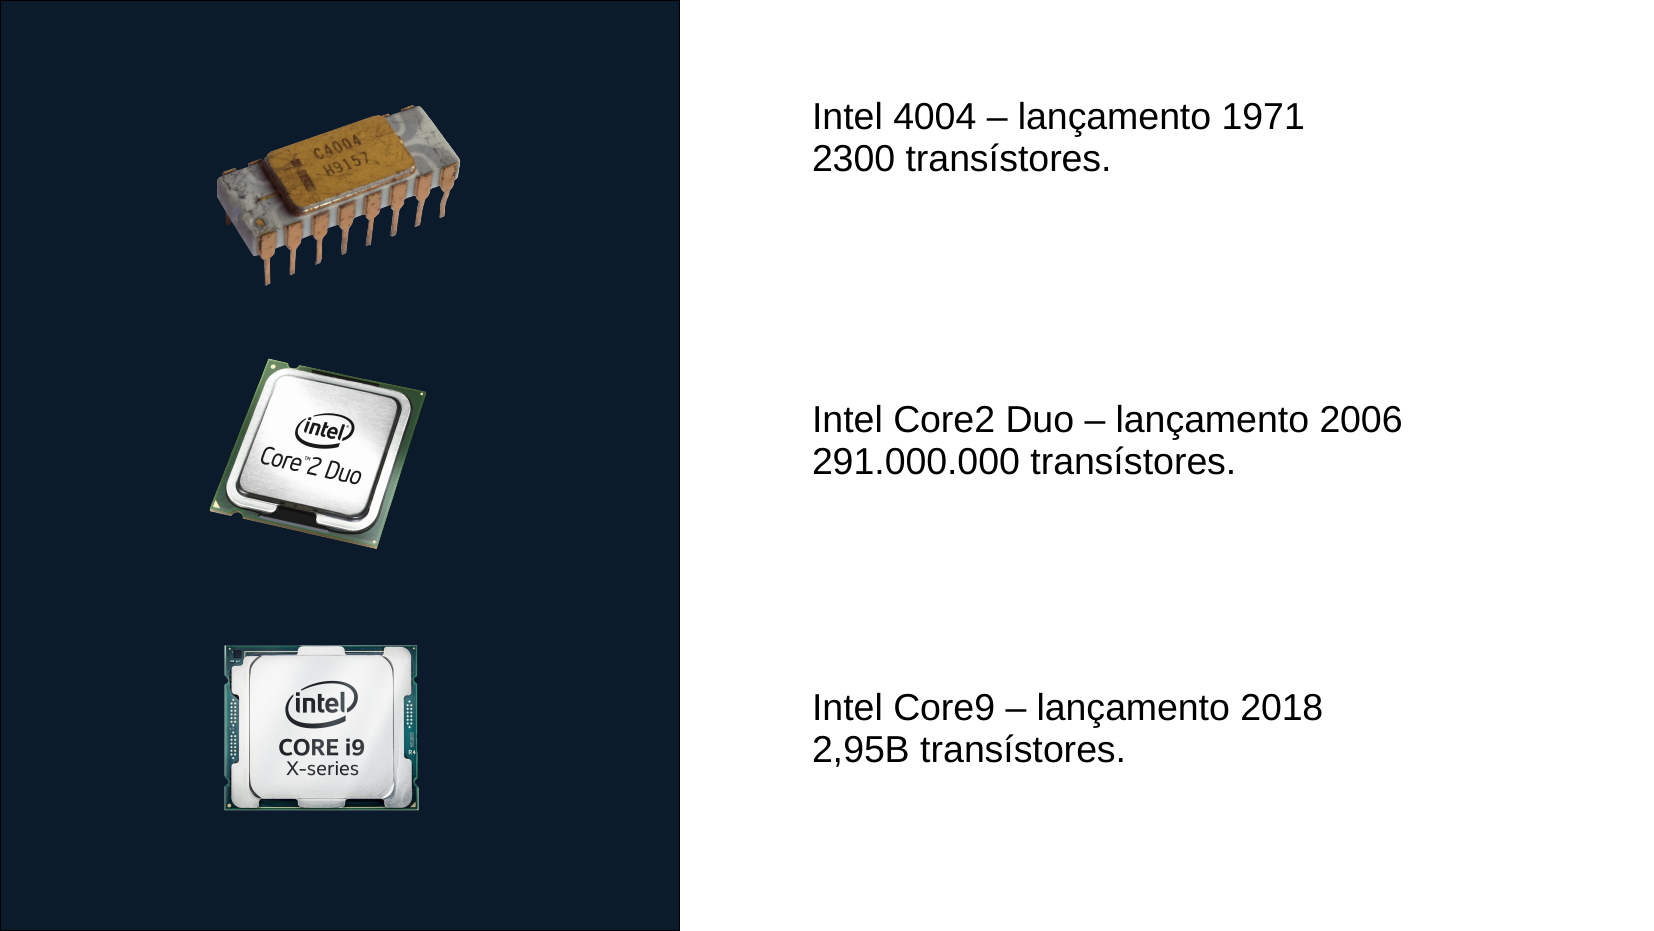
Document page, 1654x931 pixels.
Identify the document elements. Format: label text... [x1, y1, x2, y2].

picture [206, 354, 430, 554]
picture [206, 620, 437, 835]
text_box Intel Core2 Duo – lançamento 2006 291.000.000 transístores. [797, 390, 1565, 502]
text_box Intel Core9 – lançamento 2018 2,95B transístores. [797, 679, 1565, 791]
text_box [0, 0, 680, 931]
text_box Intel 4004 – lançamento 1971 2300 transístores. [797, 88, 1477, 188]
picture [206, 94, 473, 296]
